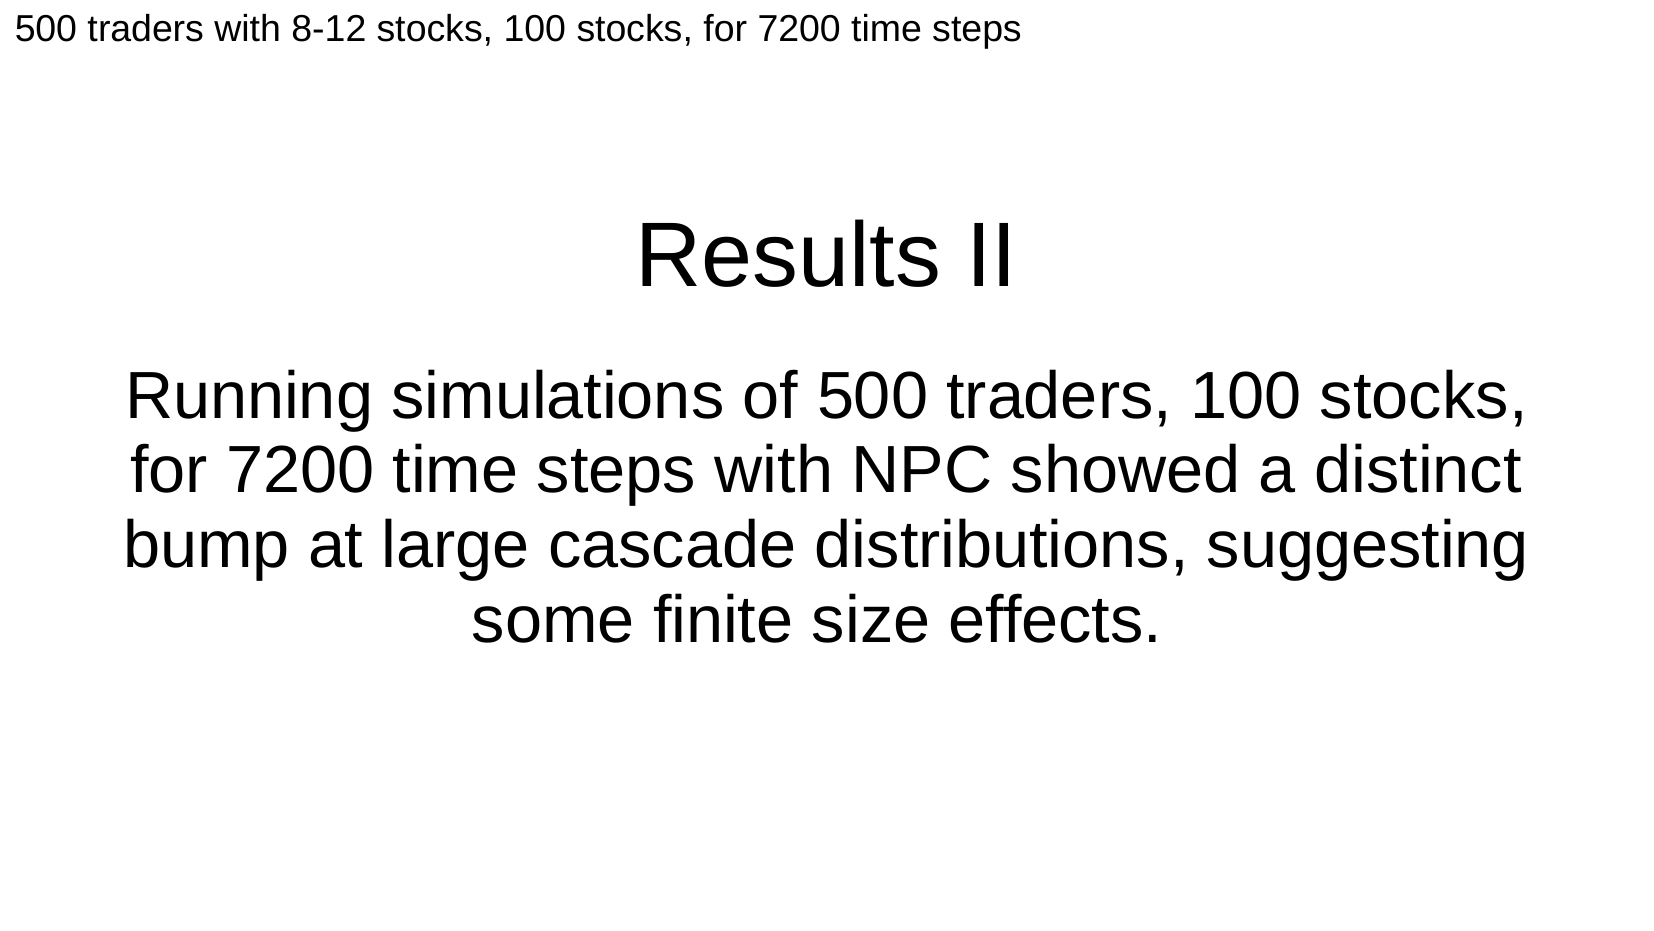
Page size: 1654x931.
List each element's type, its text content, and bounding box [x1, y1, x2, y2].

list Running simulations of 500 traders, 100 stocks, for 7200 time steps with NPC showed a distinct bump at large cascade distributions, suggesting some finite size effects. [82, 357, 1571, 898]
text_box 500 traders with 8-12 stocks, 100 stocks, for 7200 time steps [0, 0, 1038, 57]
title Results II [82, 177, 1571, 333]
